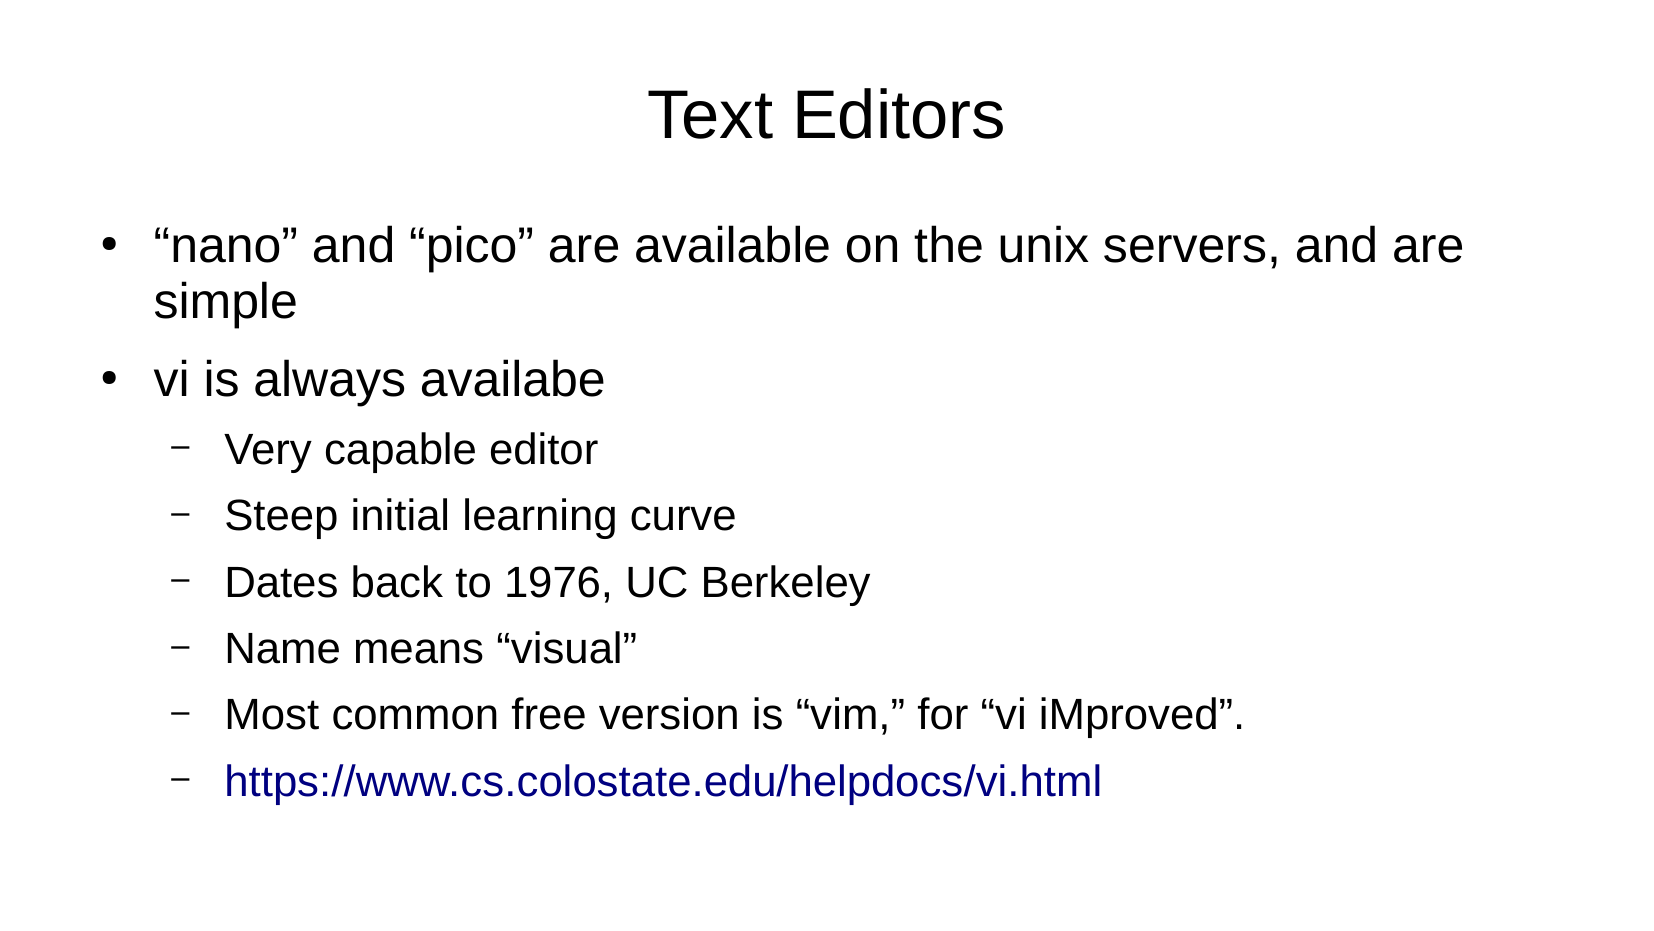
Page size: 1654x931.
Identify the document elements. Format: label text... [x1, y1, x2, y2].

title Text Editors [82, 37, 1571, 193]
list “nano” and “pico” are available on the unix servers, and are simple vi is always availabe Very capable editor Steep initial learning curve Dates back to 1976, UC Berkeley Name means “visual” Most common free version is “vim,” for “vi iMproved”. https://www.cs.colostate.edu/helpdocs/vi.html [82, 217, 1571, 811]
